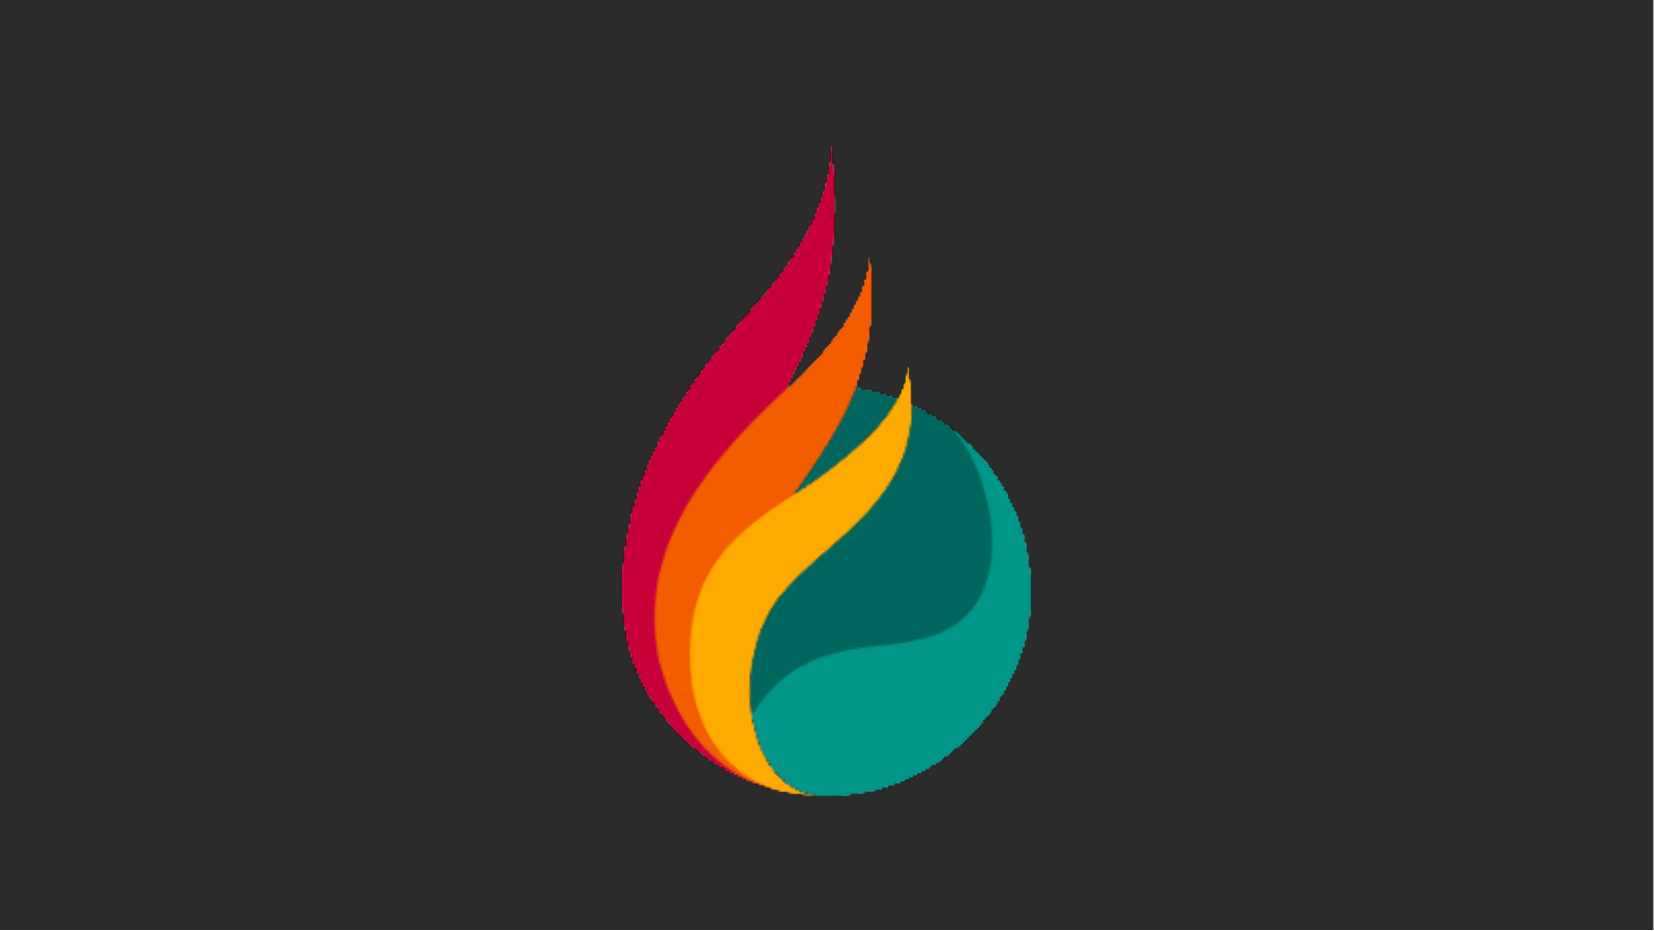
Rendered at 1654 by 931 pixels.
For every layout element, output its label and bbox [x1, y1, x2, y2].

picture [620, 131, 1034, 799]
